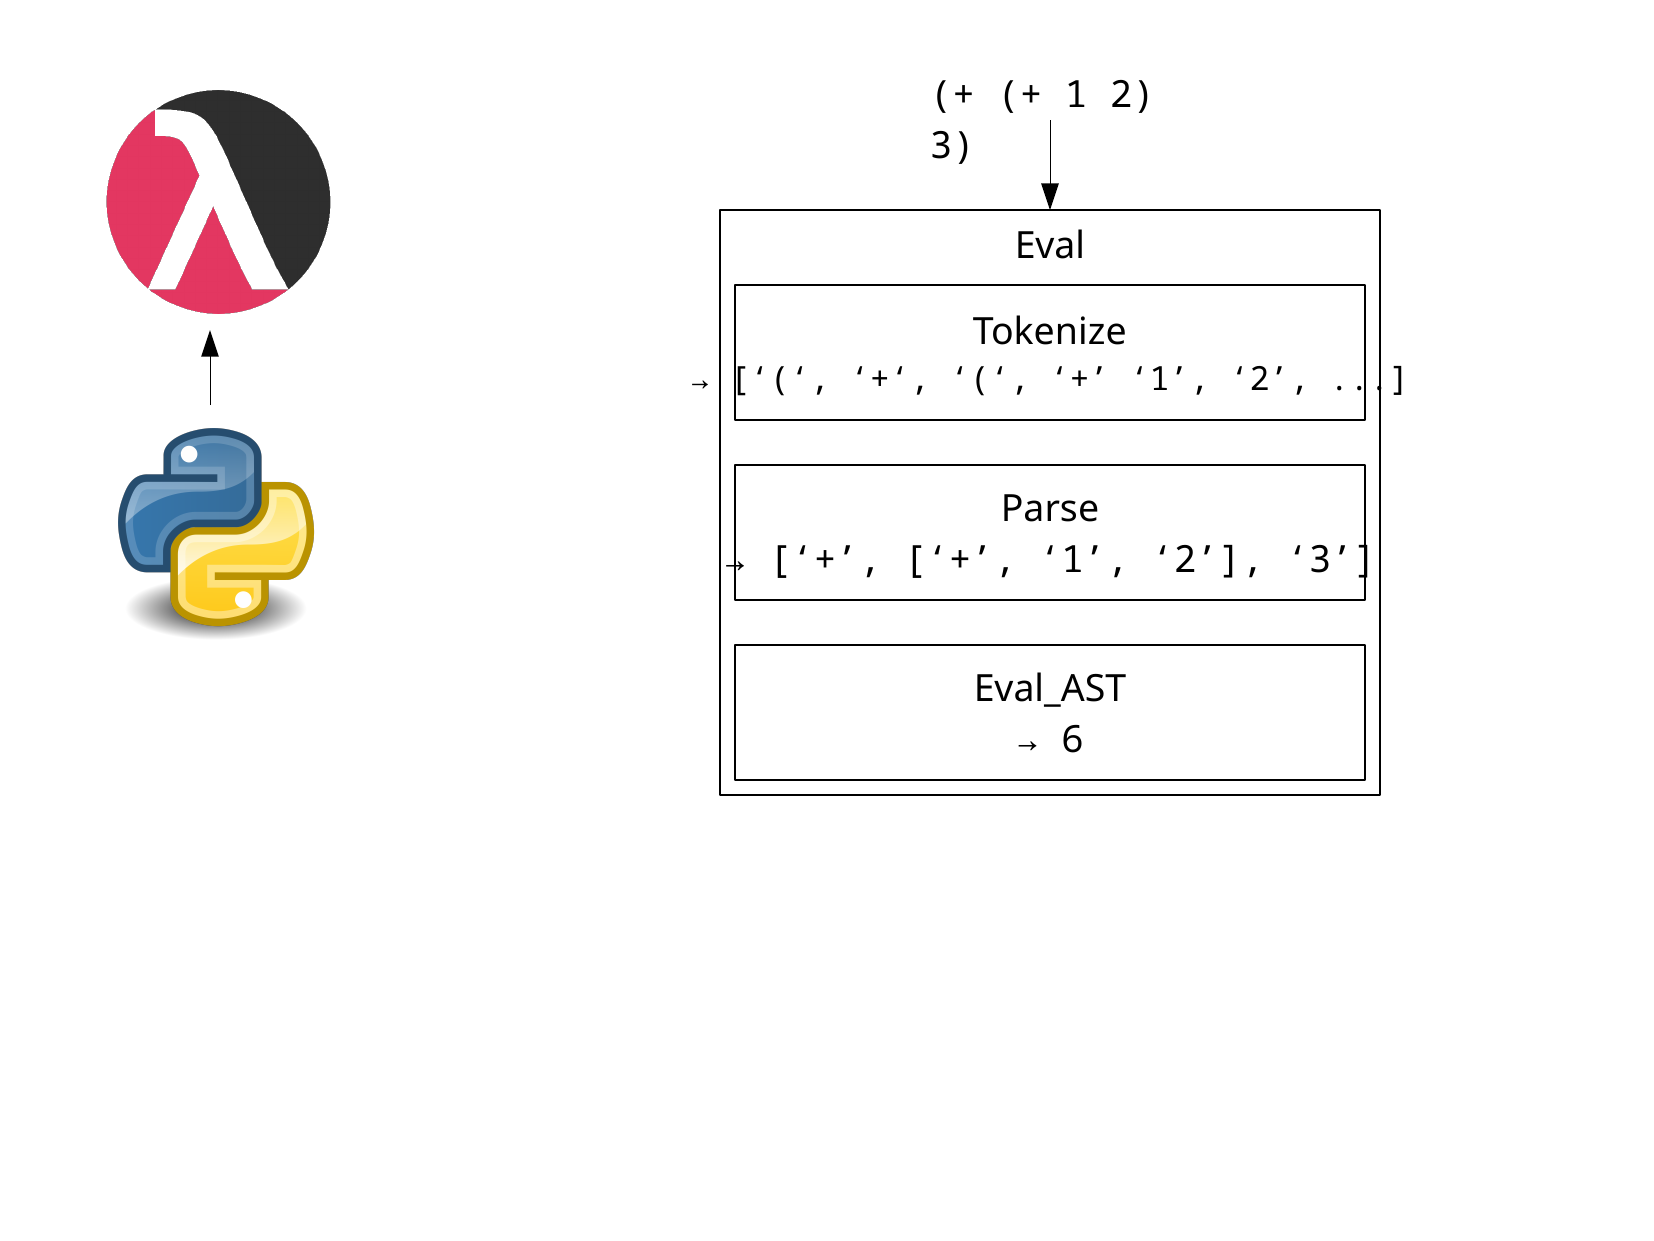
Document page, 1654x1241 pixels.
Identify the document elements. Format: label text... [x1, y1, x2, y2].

text_box (+ (+ 1 2) 3) [915, 60, 1216, 151]
picture [105, 89, 331, 316]
text_box Parse → [‘+’, [‘+’, ‘1’, ‘2’], ‘3’] [735, 465, 1366, 601]
text_box Eval_AST → 6 [735, 645, 1366, 781]
text_box Tokenize → [‘(‘, ‘+‘, ‘(‘, ‘+’ ‘1’, ‘2’, ...] [735, 285, 1366, 421]
text_box Eval [720, 210, 1381, 796]
picture [105, 423, 327, 646]
